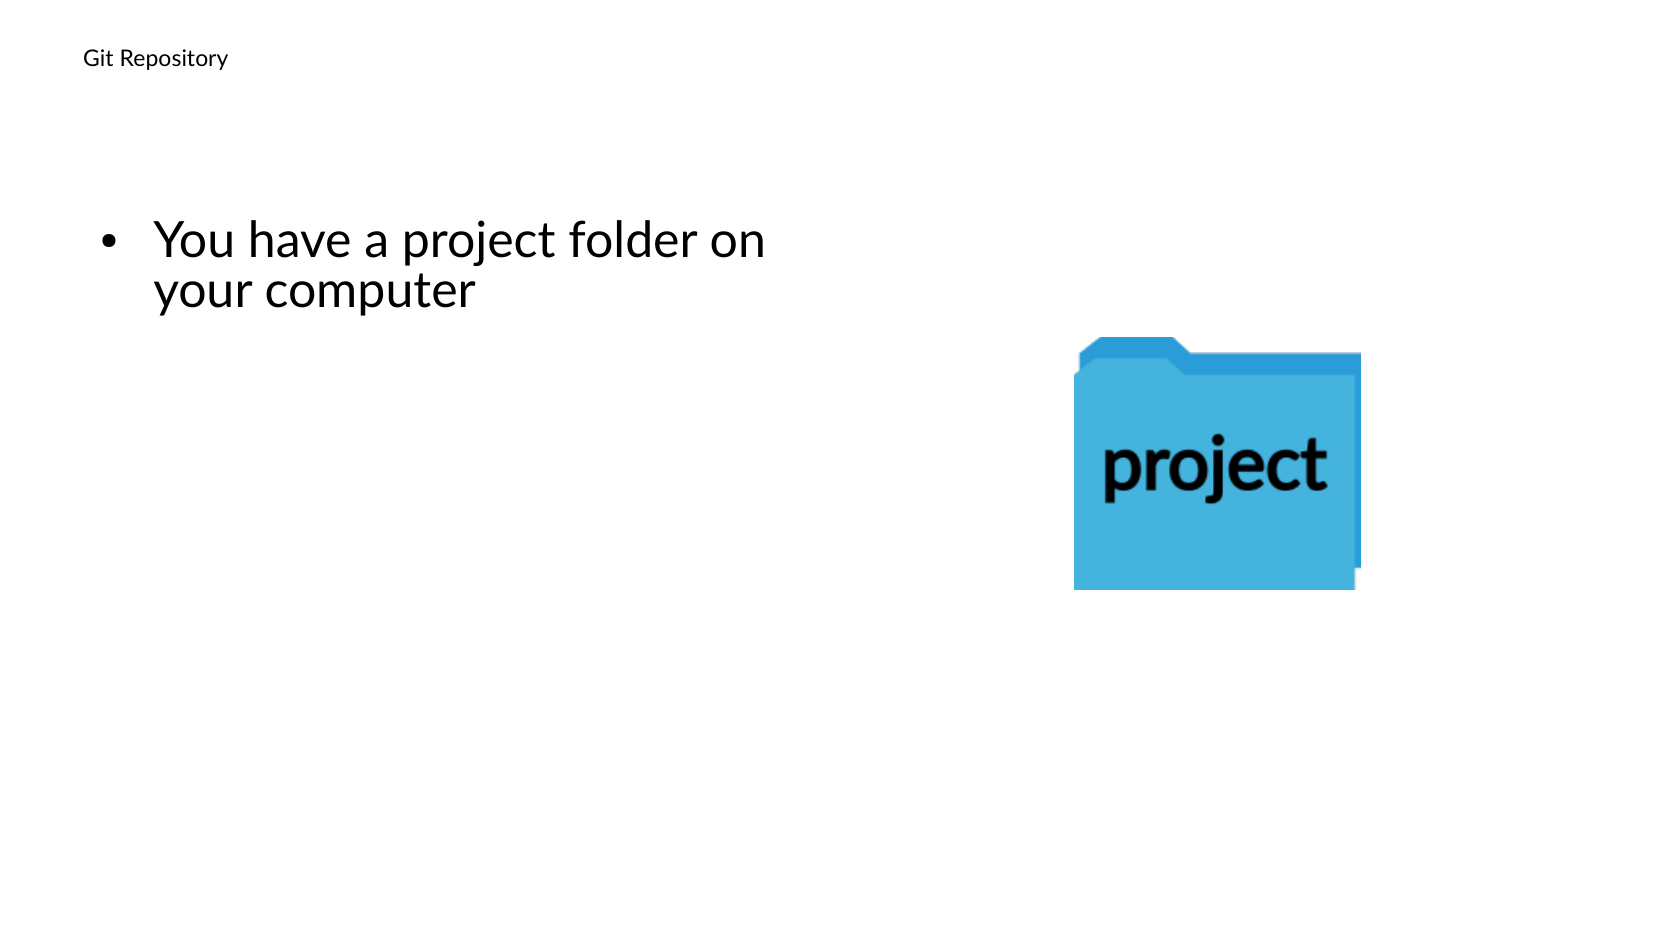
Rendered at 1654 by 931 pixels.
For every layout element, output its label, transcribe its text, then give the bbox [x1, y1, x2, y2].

picture [1074, 337, 1361, 590]
title Git Repository [83, 0, 1571, 119]
list You have a project folder on your computer [82, 217, 809, 839]
